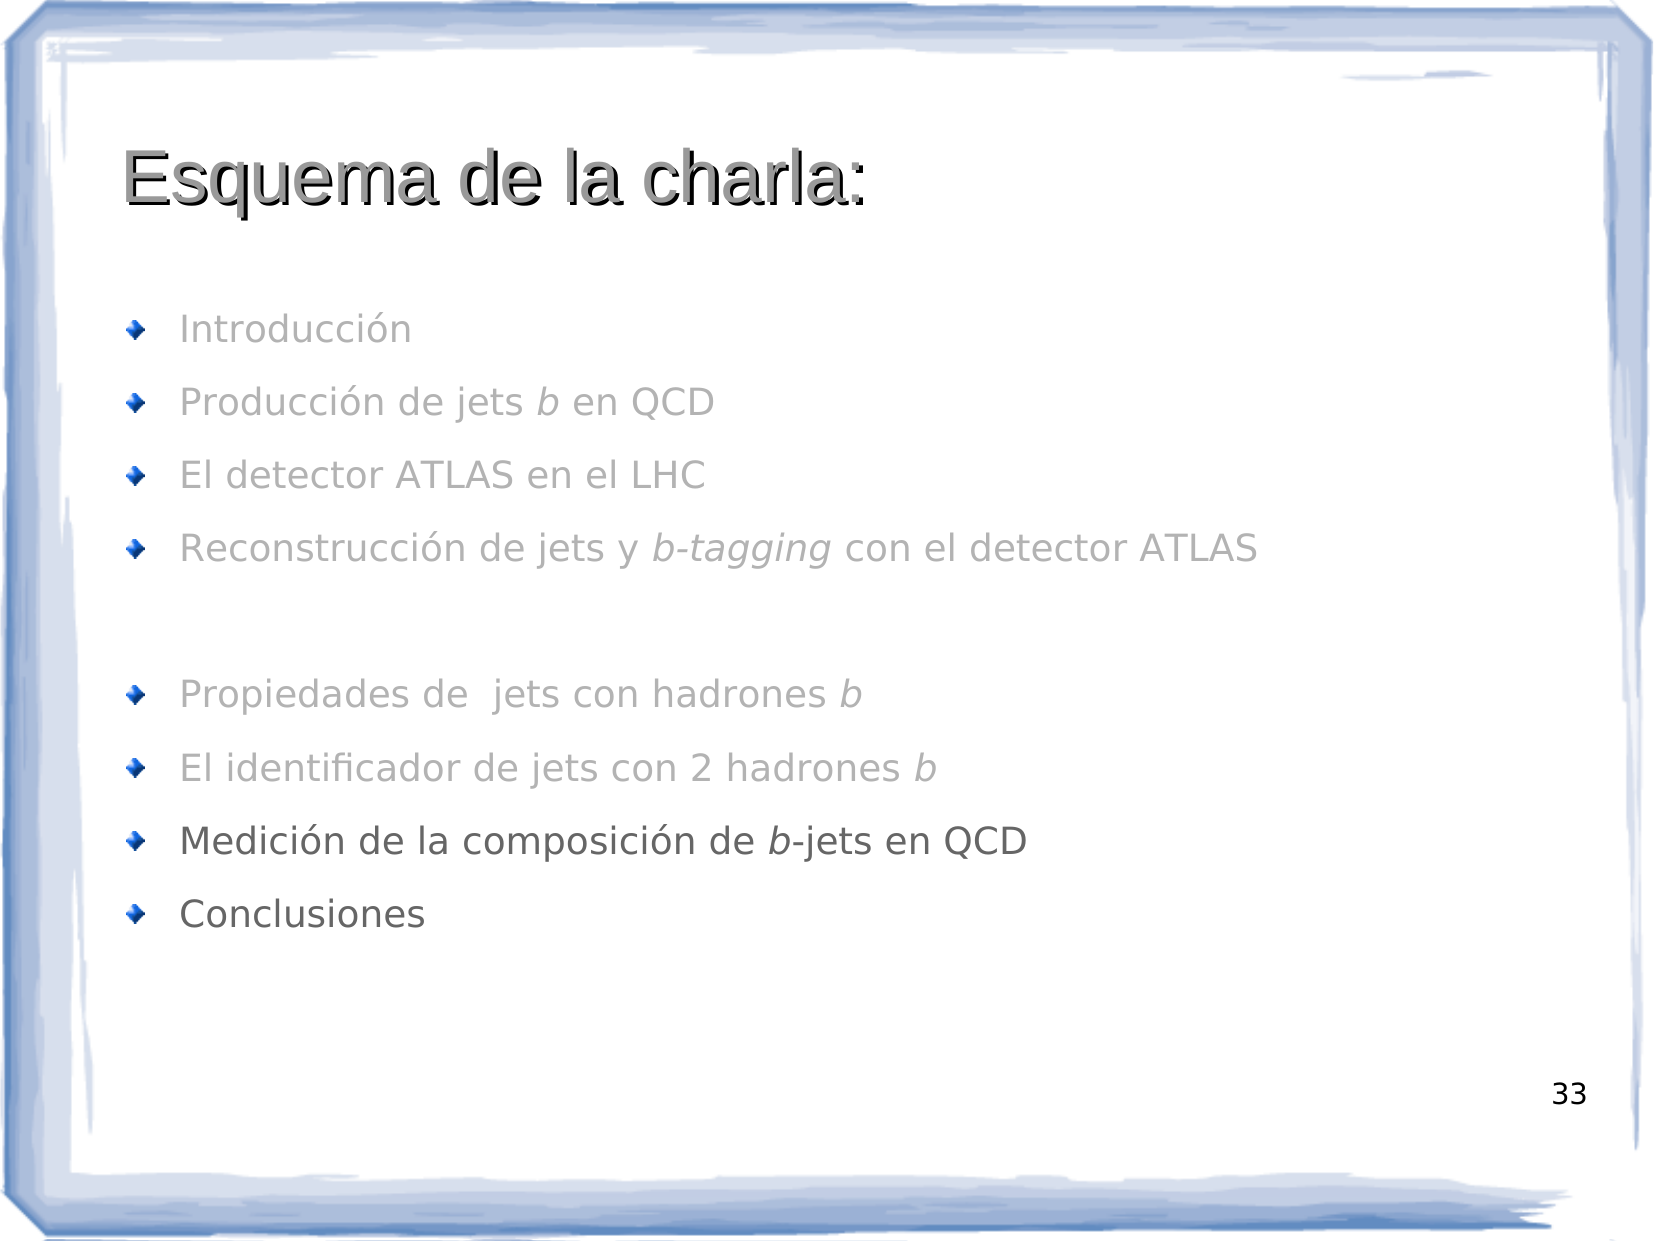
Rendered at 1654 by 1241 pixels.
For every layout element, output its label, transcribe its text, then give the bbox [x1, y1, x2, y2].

title Esquema de la charla: [120, 96, 1133, 236]
list Introducción Producción de jets b en QCD El detector ATLAS en el LHC Reconstrucción de jets y b-tagging con el detector ATLAS Propiedades de jets con hadrones b El identificador de jets con 2 hadrones b Medición de la composición de b-jets en QCD Conclusiones [108, 236, 1587, 1013]
picture [0, 0, 1654, 1241]
